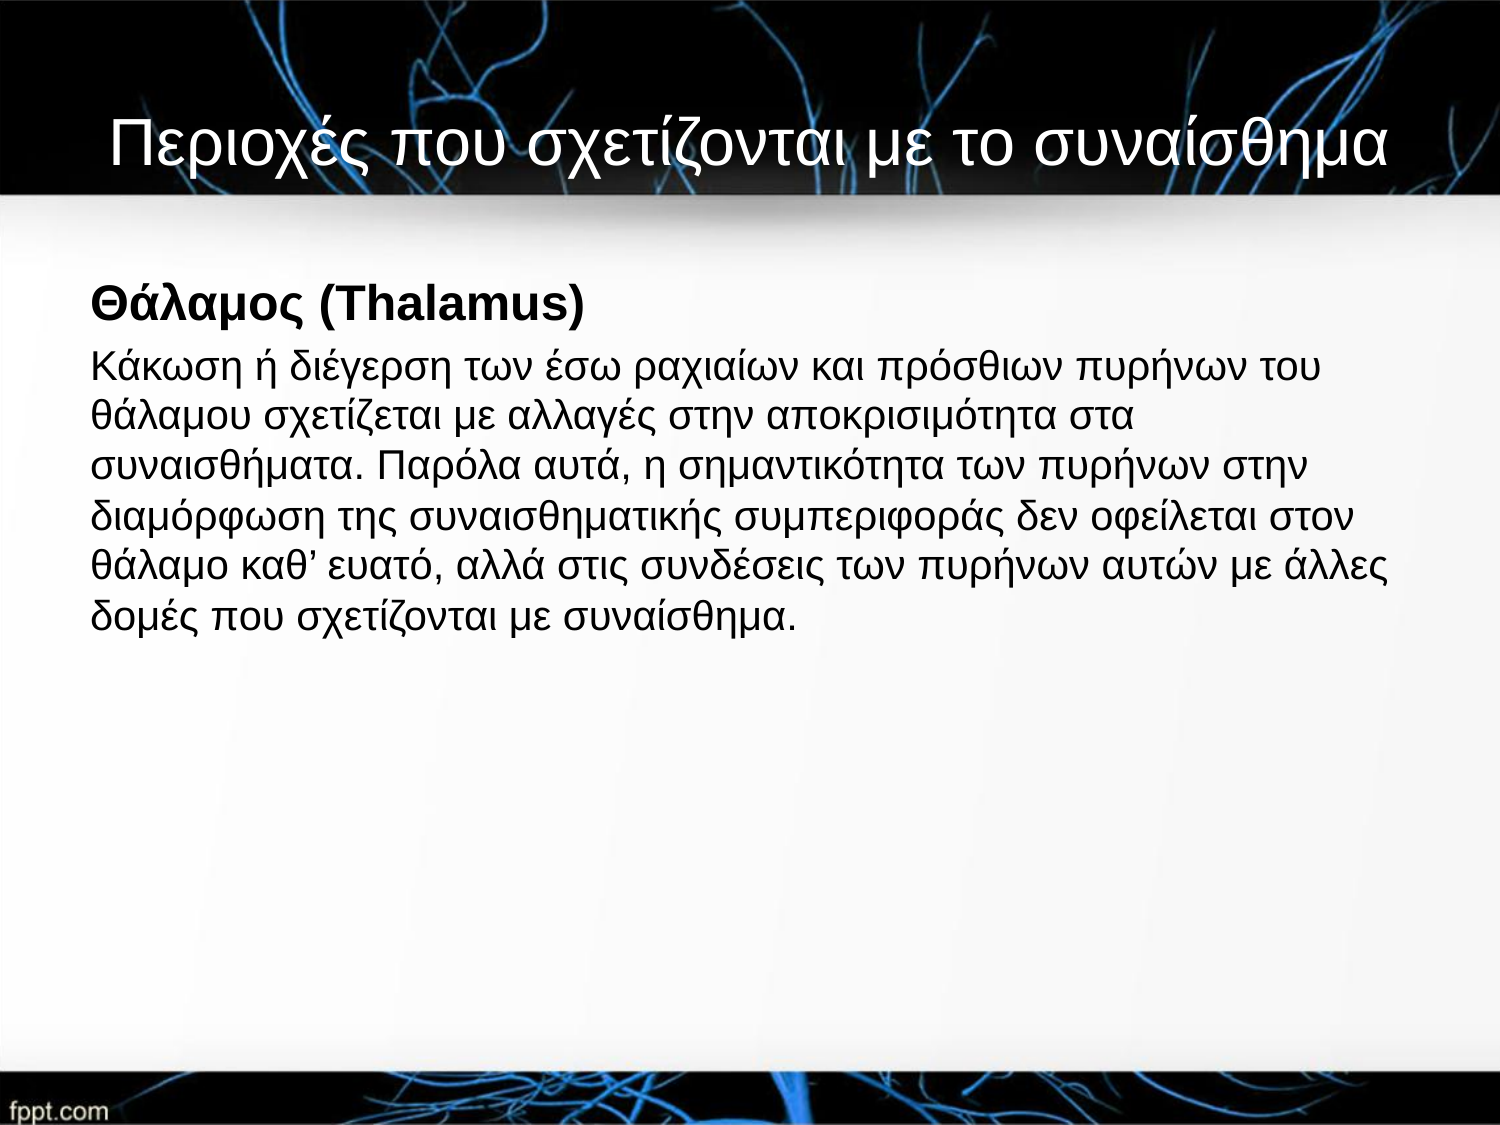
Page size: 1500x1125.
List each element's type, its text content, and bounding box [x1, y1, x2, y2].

list Θάλαμος (Τhalamus) Κάκωση ή διέγερση των έσω ραχιαίων και πρόσθιων πυρήνων του θάλαμου σχετίζεται με αλλαγές στην αποκρισιμότητα στα συναισθήματα. Παρόλα αυτά, η σημαντικότητα των πυρήνων στην διαμόρφωση της συναισθηματικής συμπεριφοράς δεν οφείλεται στον θάλαμο καθ’ ευατό, αλλά στις συνδέσεις των πυρήνων αυτών με άλλες δομές που σχετίζονται με συναίσθημα. [75, 262, 1425, 1005]
picture [0, 0, 1500, 1125]
title Περιοχές που σχετίζονται με το συναίσθημα [75, 45, 1425, 233]
